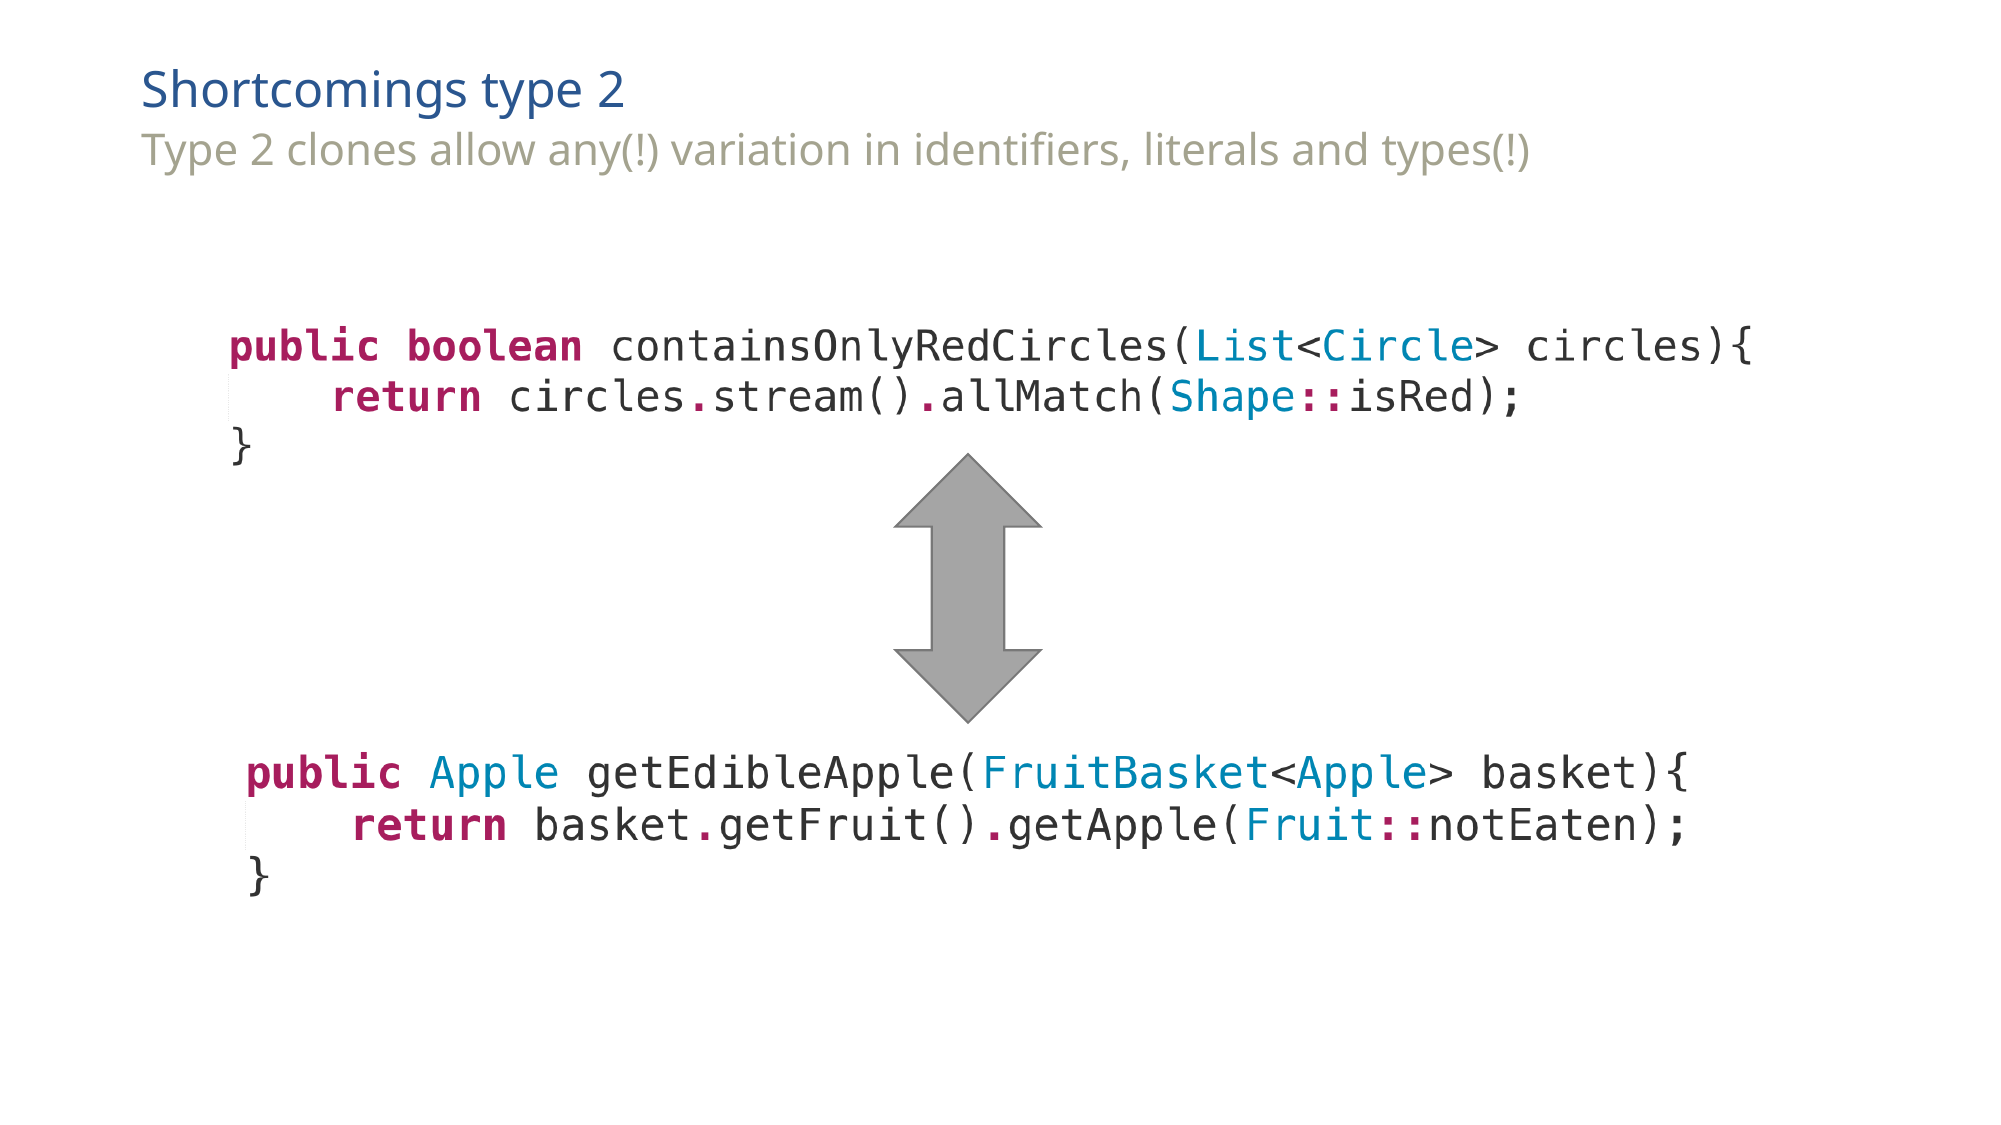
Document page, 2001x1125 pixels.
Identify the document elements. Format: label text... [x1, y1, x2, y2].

picture [227, 322, 1755, 468]
text_box Type 2 clones allow any(!) variation in identifiers, literals and types(!) [141, 124, 1842, 189]
picture [242, 745, 1694, 900]
text_box [895, 454, 1041, 723]
text_box Shortcomings type 2 [142, 59, 1842, 124]
